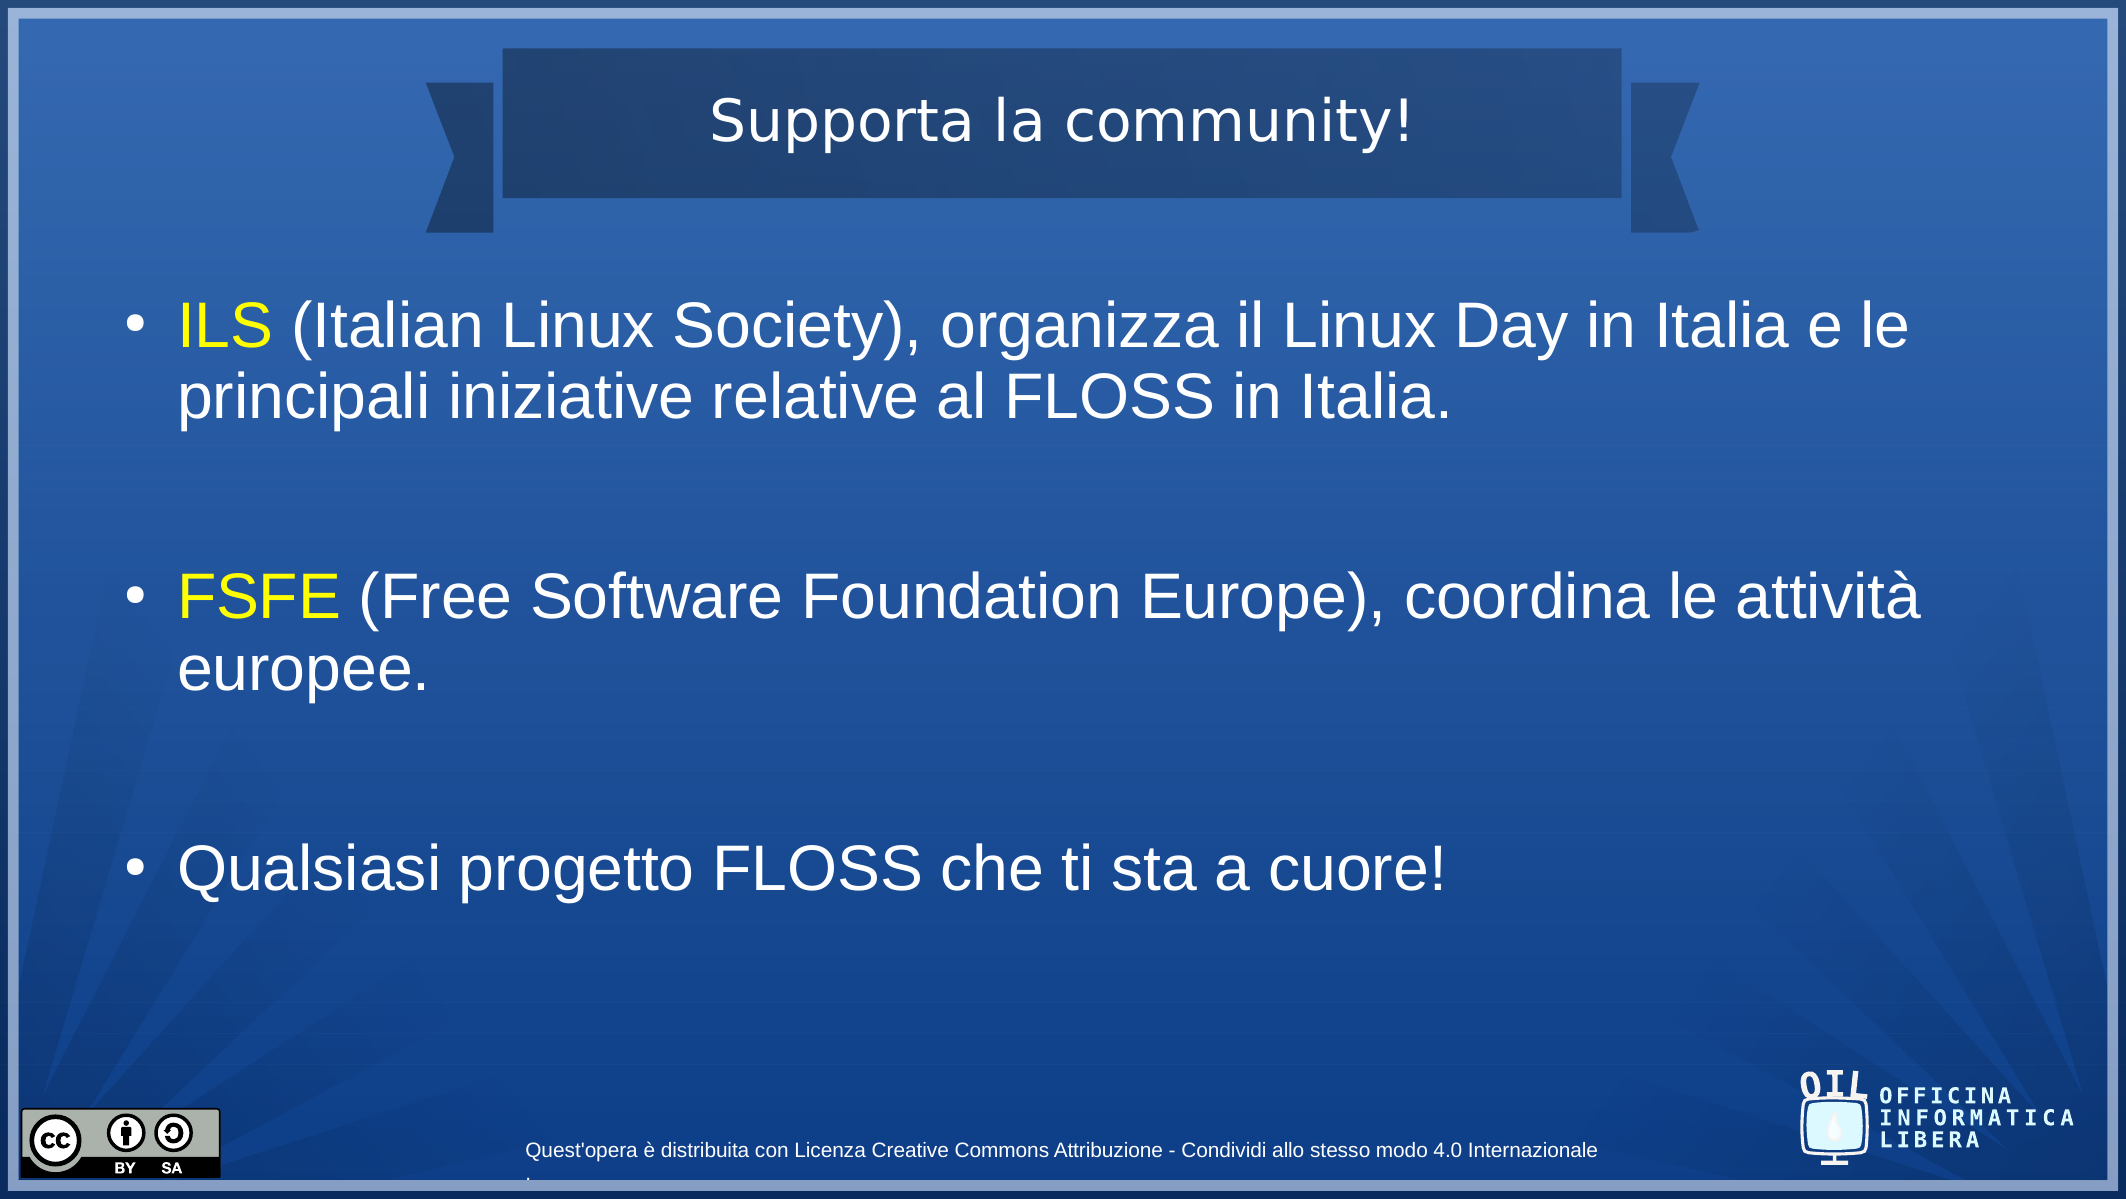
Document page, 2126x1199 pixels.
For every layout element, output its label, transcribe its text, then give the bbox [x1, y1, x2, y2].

picture [20, 1107, 221, 1178]
list ILS (Italian Linux Society), organizza il Linux Day in Italia e le principali iniziative relative al FLOSS in Italia. FSFE (Free Software Foundation Europe), coordina le attività europee. Qualsiasi progetto FLOSS che ti sta a cuore! [106, 289, 2020, 1199]
text_box Quest'opera è distribuita con Licenza Creative Commons Attribuzione - Condividi allo stesso modo 4.0 Internazionale. [510, 1131, 1619, 1193]
picture [1720, 940, 2126, 1199]
title Supporta la community! [501, 45, 1625, 198]
